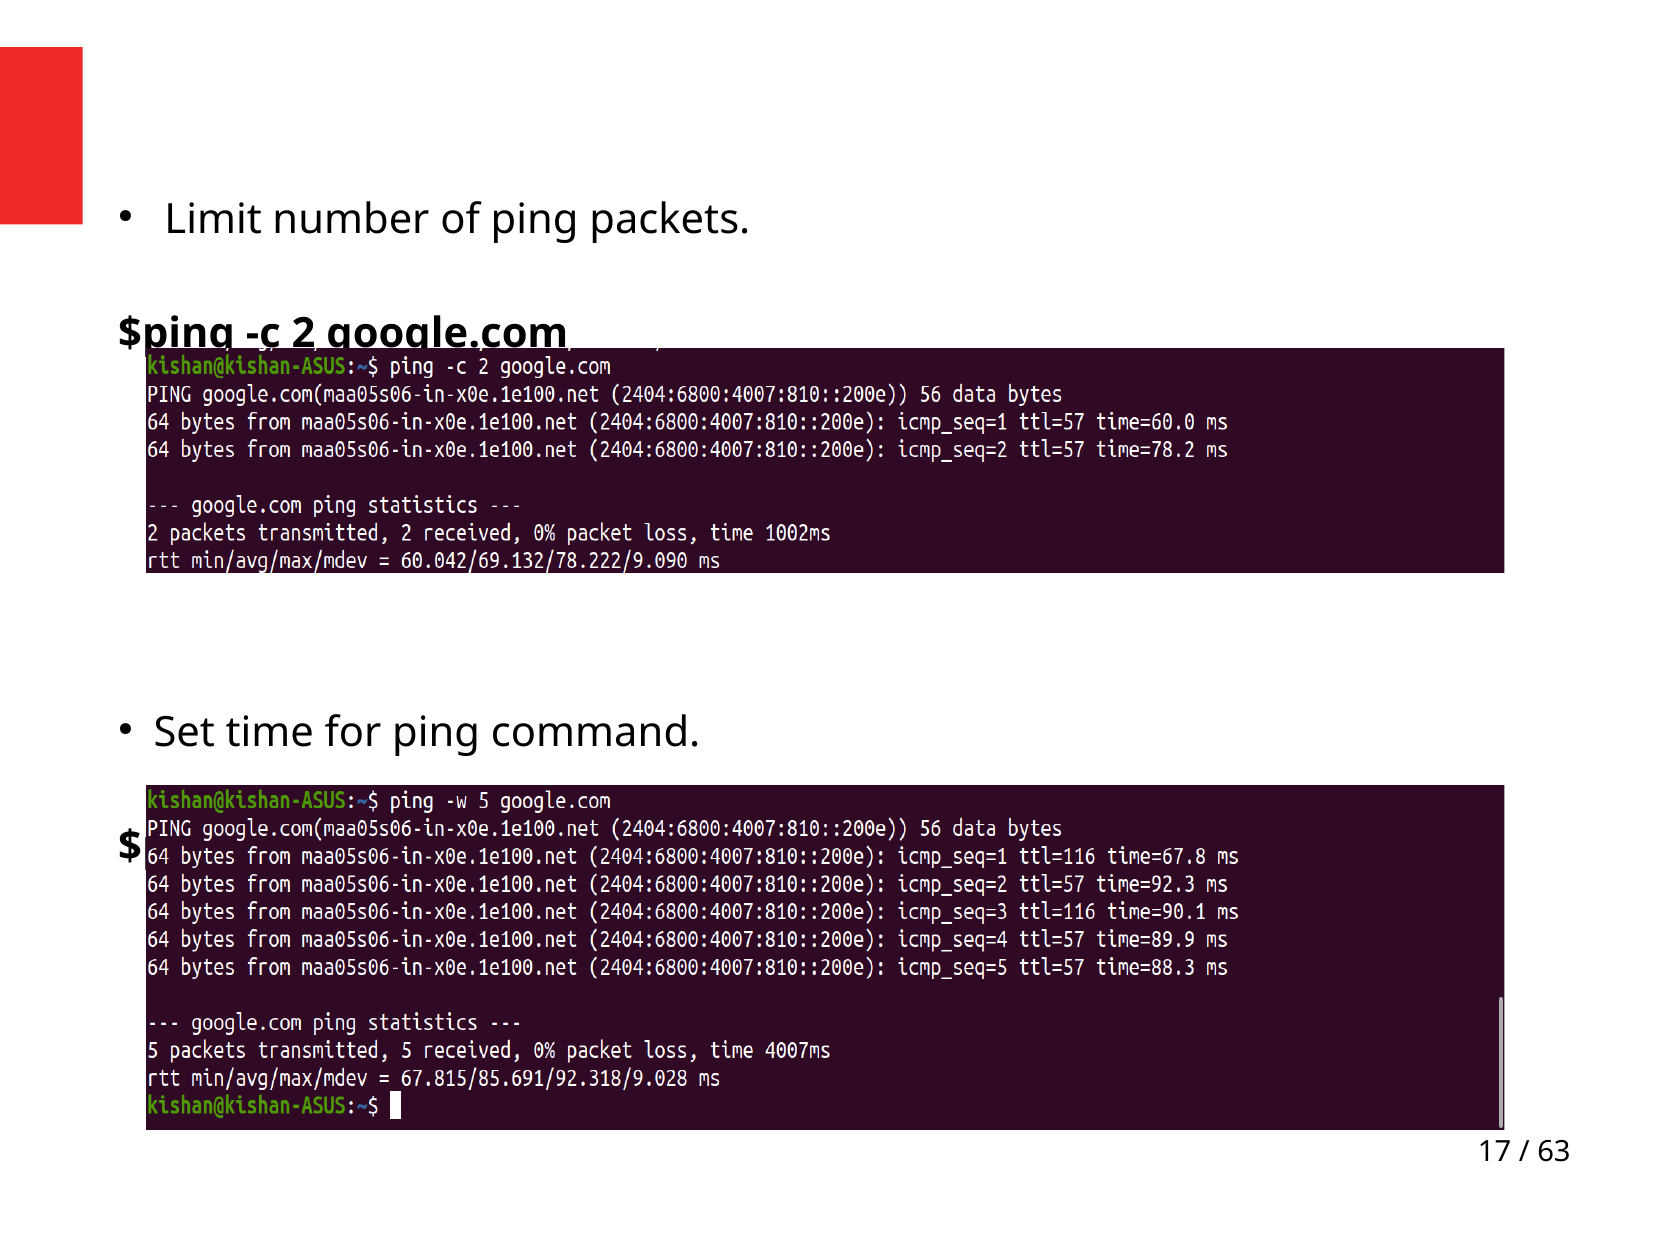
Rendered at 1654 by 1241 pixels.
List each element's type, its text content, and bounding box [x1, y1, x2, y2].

picture [146, 348, 1505, 573]
picture [146, 785, 1505, 1130]
subtitle Limit number of ping packets. $ping -c 2 google.com Set time for ping command. $ping -w 5 google.com [118, 188, 1536, 1062]
